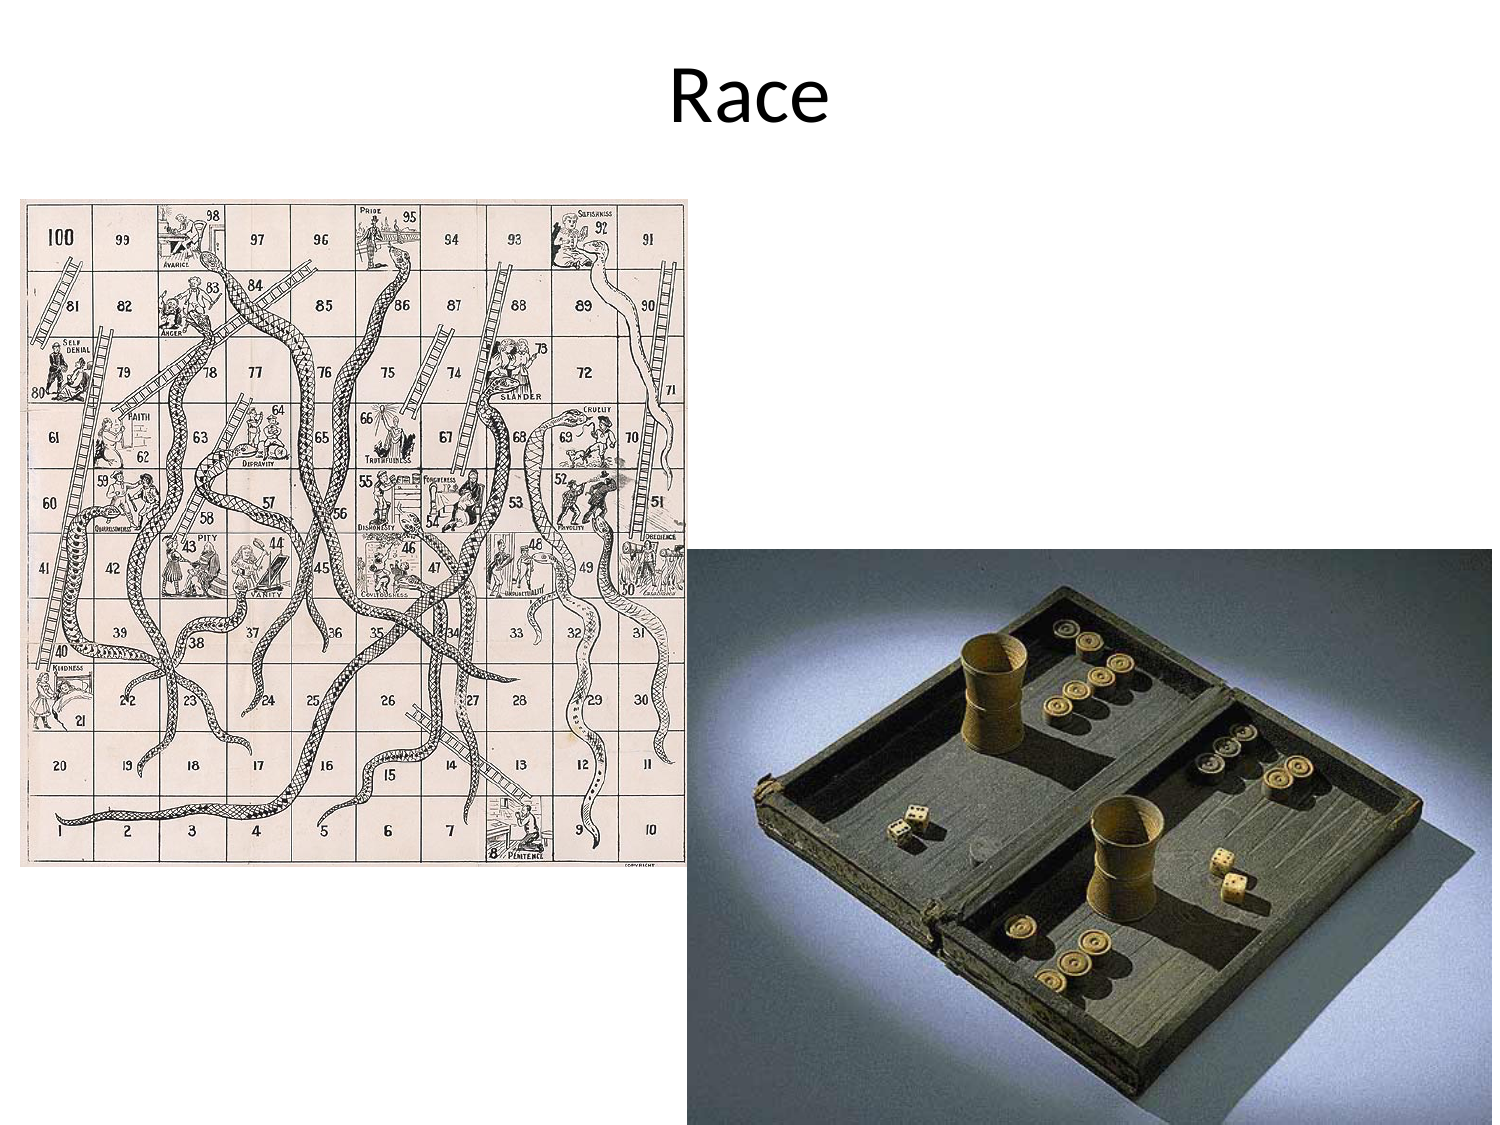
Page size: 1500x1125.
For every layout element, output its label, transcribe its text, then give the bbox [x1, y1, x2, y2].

picture [20, 199, 1492, 1125]
title Race [75, 45, 1425, 233]
